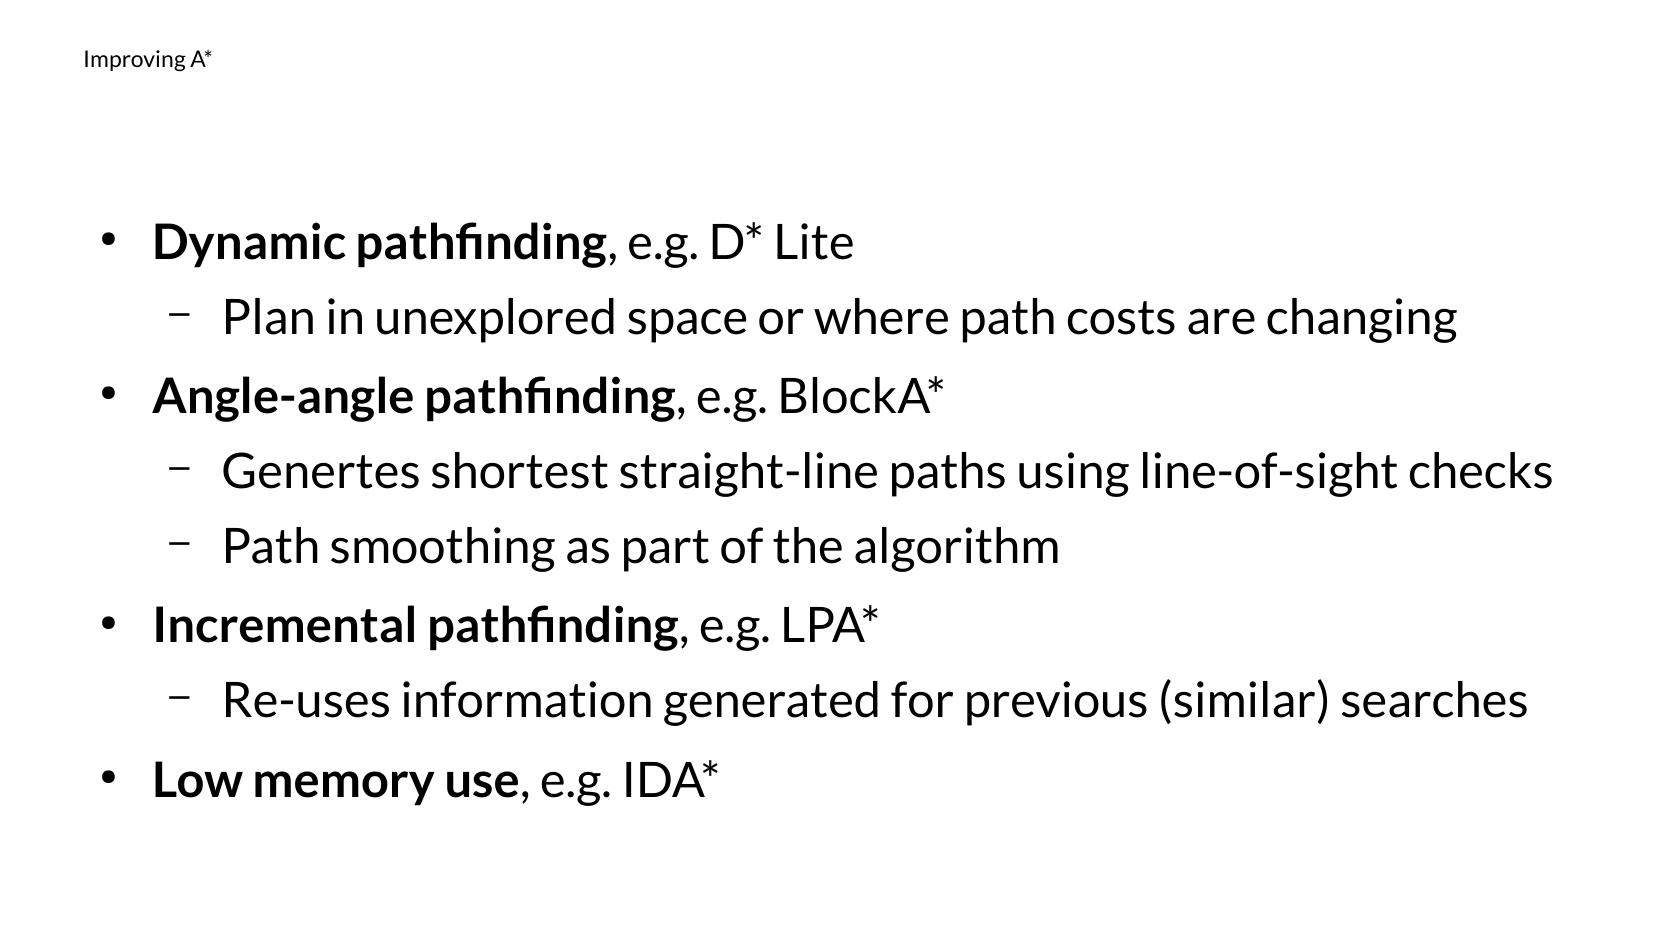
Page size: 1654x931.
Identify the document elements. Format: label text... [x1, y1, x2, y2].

list Dynamic pathfinding, e.g. D* Lite Plan in unexplored space or where path costs are changing Angle-angle pathfinding, e.g. BlockA* Genertes shortest straight-line paths using line-of-sight checks Path smoothing as part of the algorithm Incremental pathfinding, e.g. LPA* Re-uses information generated for previous (similar) searches Low memory use, e.g. IDA* [82, 211, 1571, 833]
title Improving A* [83, 0, 1571, 119]
